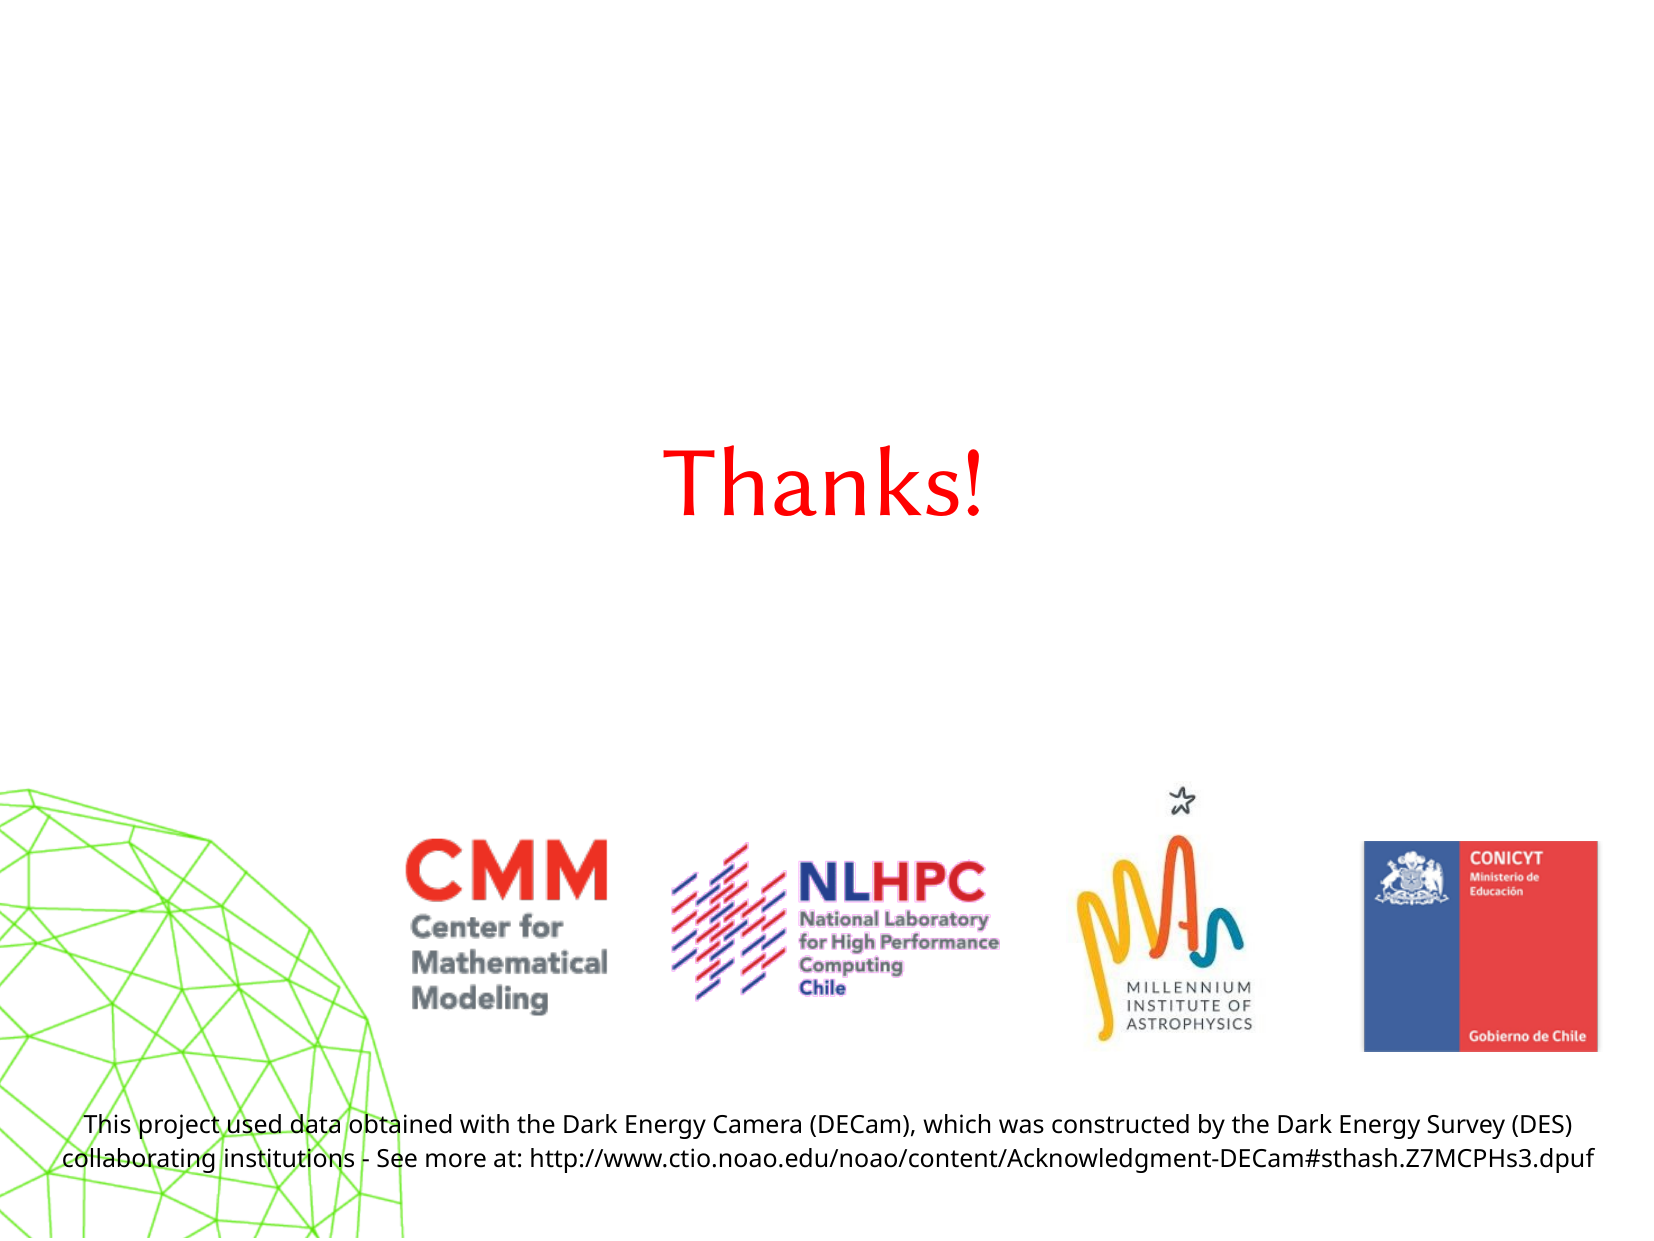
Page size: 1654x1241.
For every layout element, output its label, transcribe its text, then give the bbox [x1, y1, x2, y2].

picture [0, 787, 611, 1238]
picture [669, 841, 1003, 1003]
picture [1359, 841, 1603, 1053]
picture [1066, 781, 1266, 1053]
text_box This project used data obtained with the Dark Energy Camera (DECam), which was constructed by the Dark Energy Survey (DES) collaborating institutions - See more at: http://www.ctio.noao.edu/noao/content/Acknowledgment-DECam#sthash.Z7MCPHs3.dpuf [34, 1099, 1624, 1230]
text_box Thanks! [443, 418, 1205, 614]
